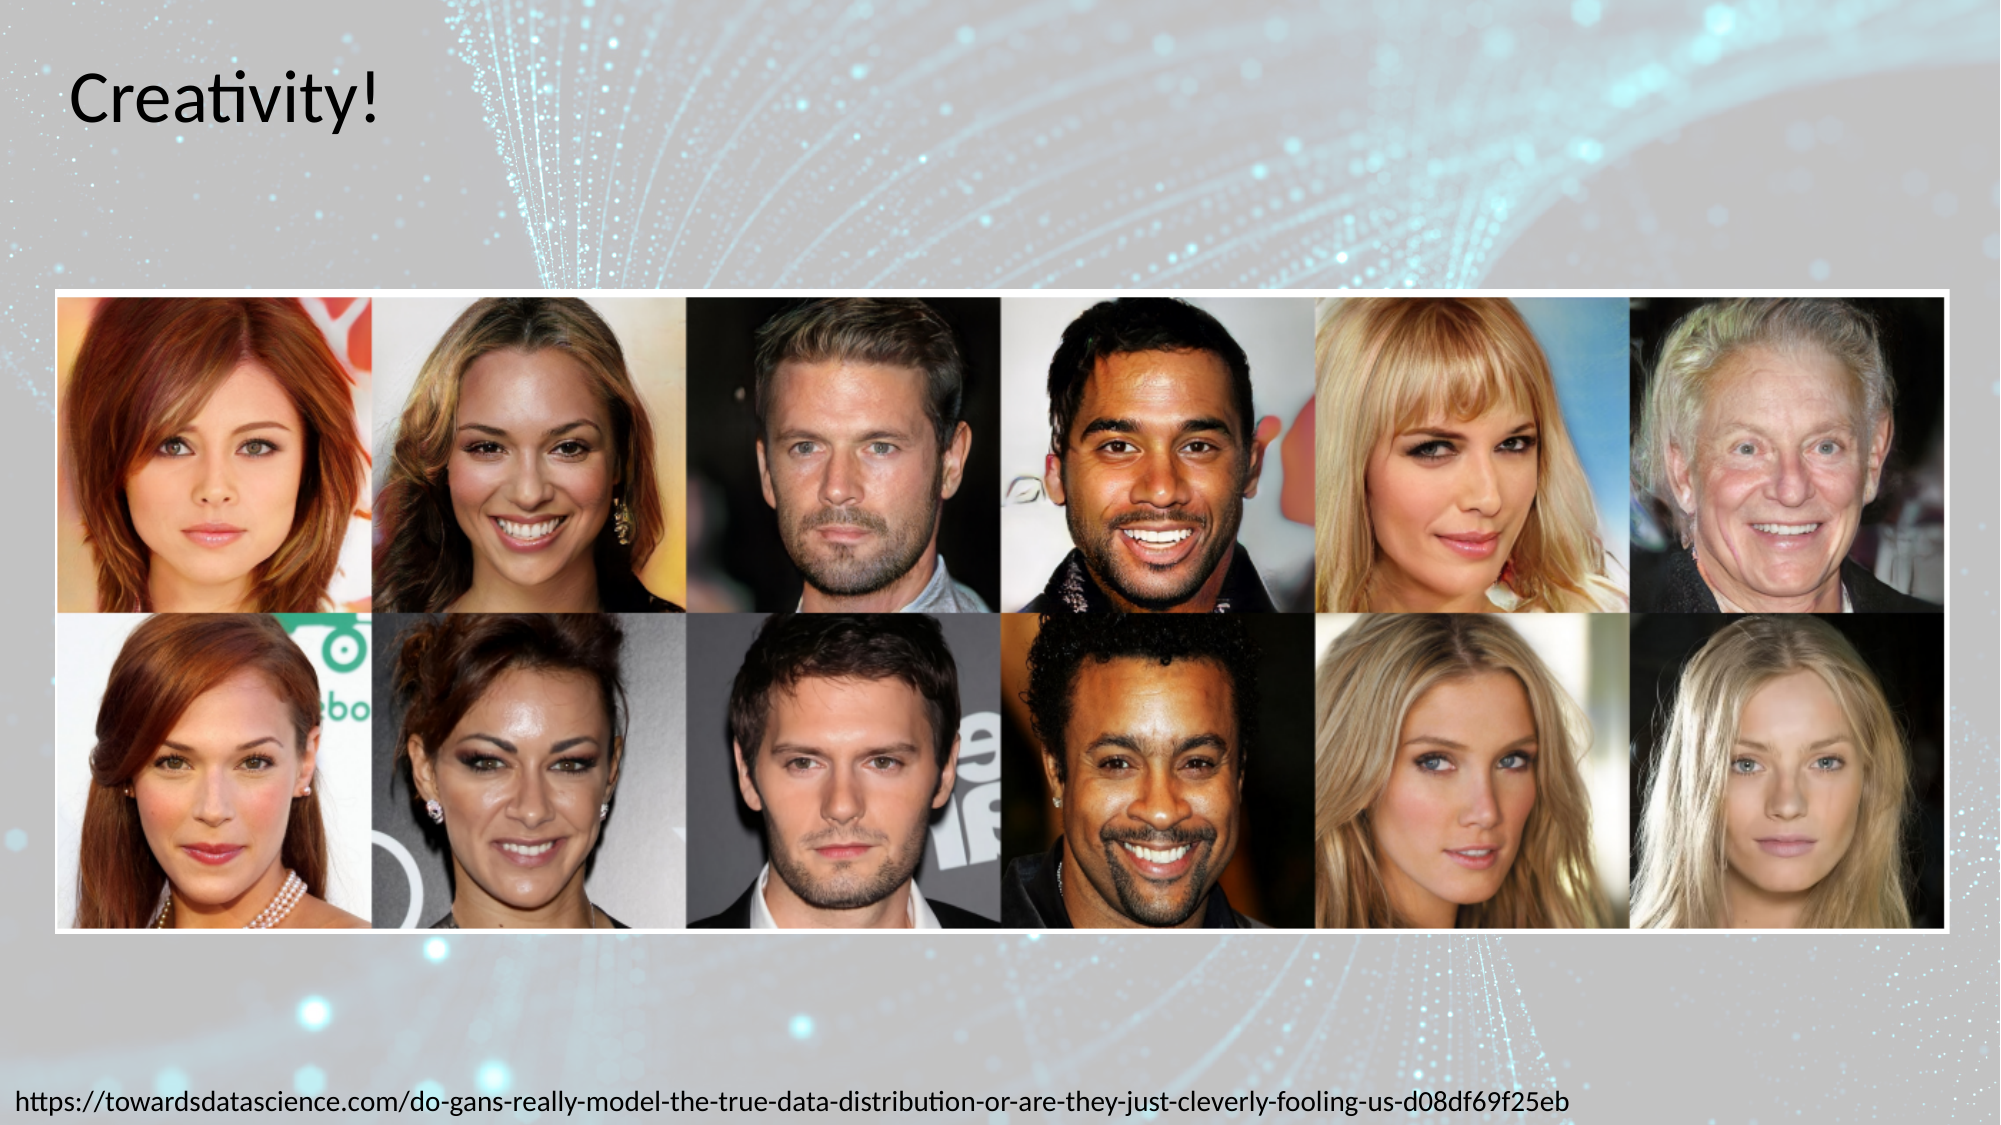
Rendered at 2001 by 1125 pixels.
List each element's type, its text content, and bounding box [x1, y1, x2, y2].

picture [55, 289, 1950, 934]
text_box Creativity! [54, 39, 399, 145]
text_box https://towardsdatascience.com/do-gans-really-model-the-true-data-distribution-or-are-they-just-cleverly-fooling-us-d08df69f25eb [0, 1074, 1751, 1125]
